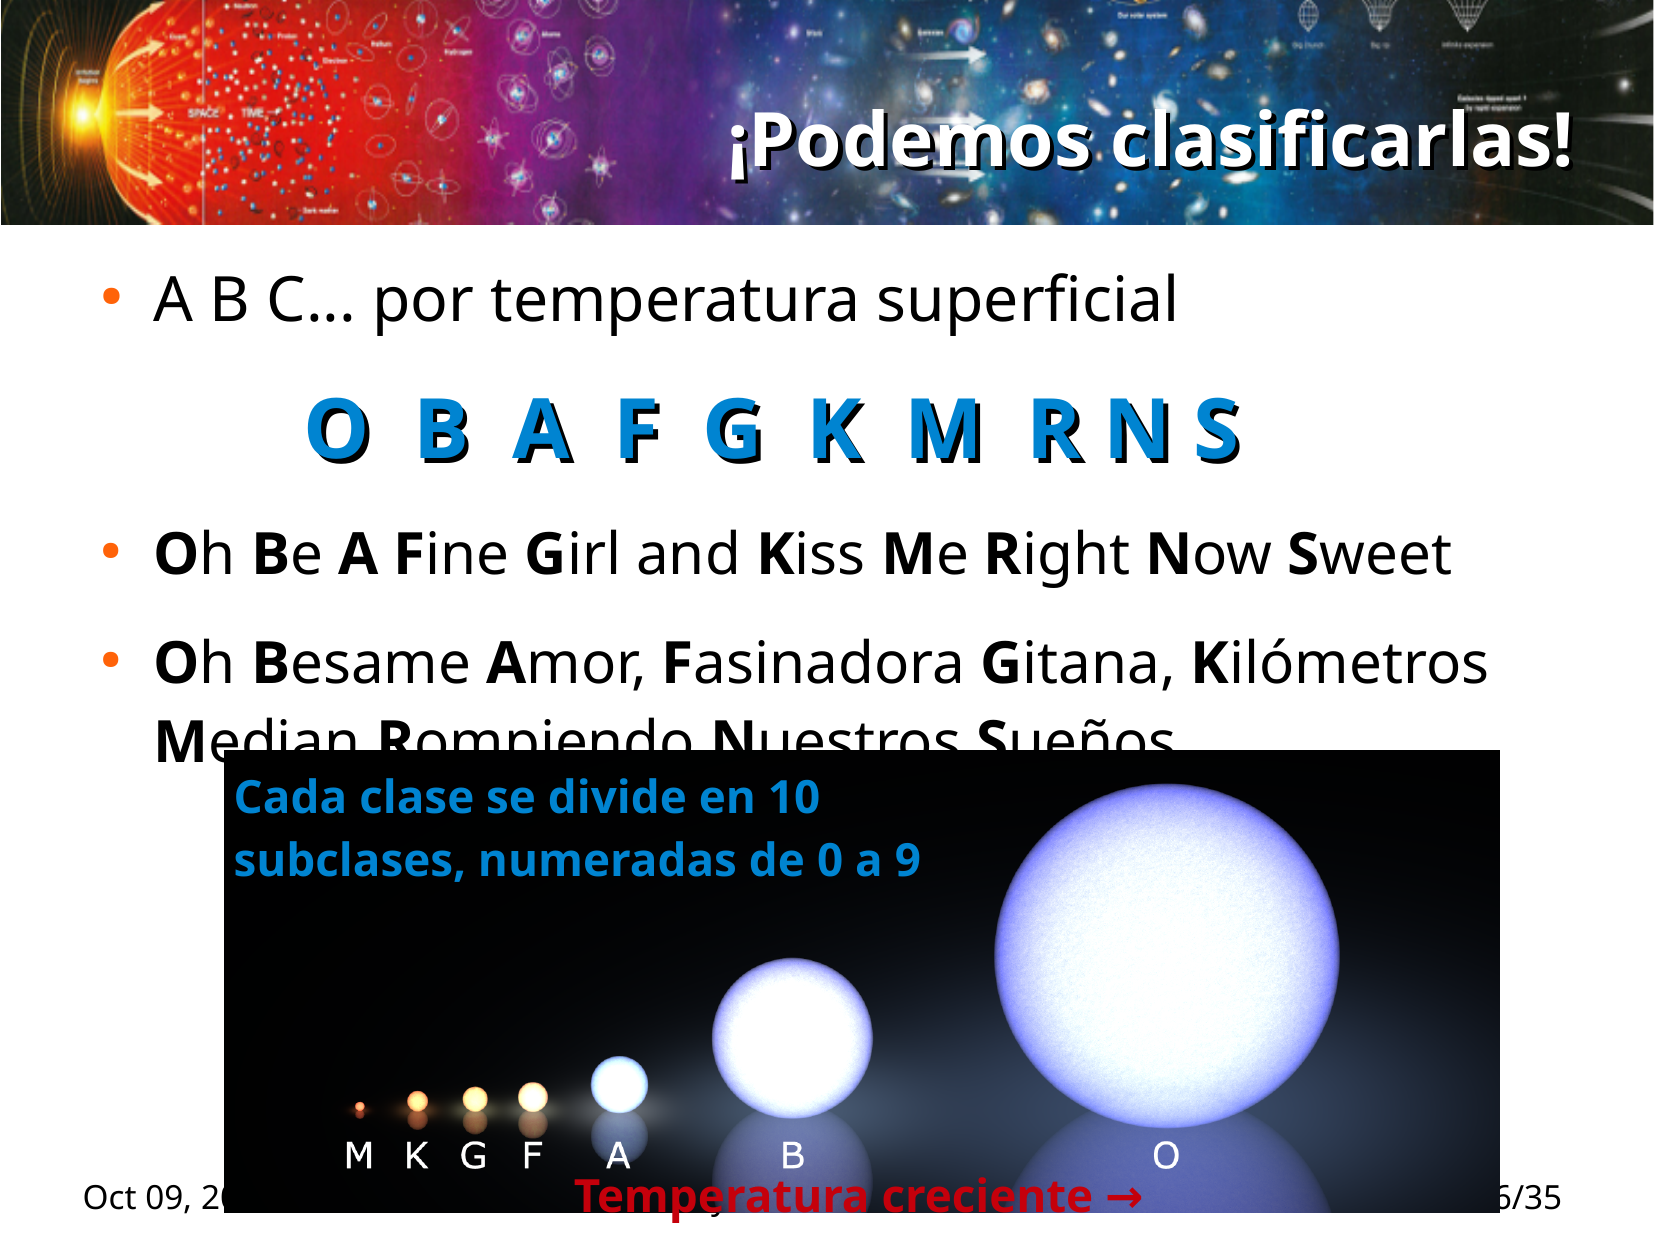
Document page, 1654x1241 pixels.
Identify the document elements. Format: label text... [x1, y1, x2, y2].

title ¡Podemos clasificarlas! [86, 49, 1576, 226]
text_box Cada clase se divide en 10 subclases, numeradas de 0 a 9 [218, 757, 1177, 883]
picture [224, 750, 1500, 1213]
text_box Temperatura creciente → [558, 1155, 1161, 1226]
list A B C... por temperatura superficial O B A F G K M R N S Oh Be A Fine Girl and Kiss Me Right Now Sweet Oh Besame Amor, Fasinadora Gitana, Kilómetros Median Rompiendo Nuestros Sueños [82, 255, 1571, 1156]
picture [1, 0, 1654, 225]
